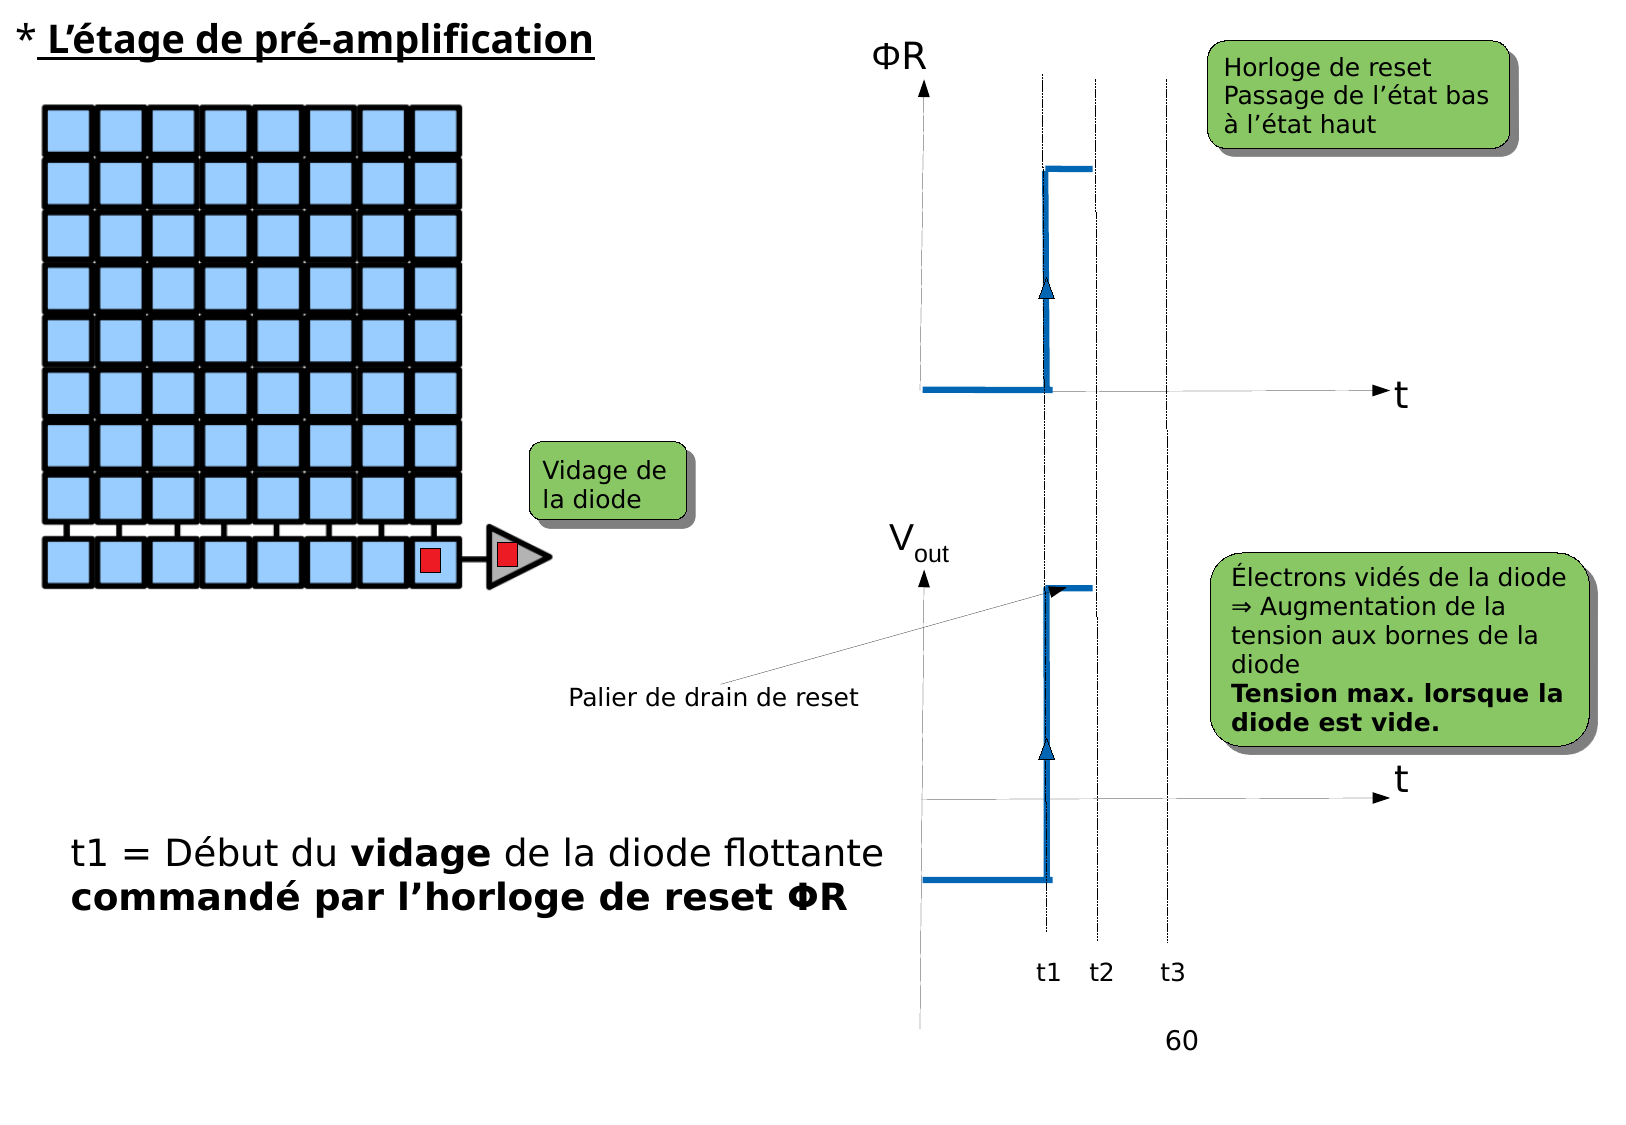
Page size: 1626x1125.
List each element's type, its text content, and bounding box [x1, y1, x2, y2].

text_box t1 [1021, 951, 1074, 995]
text_box [531, 441, 686, 448]
text_box t2 [1074, 951, 1131, 995]
text_box [1164, 1024, 1544, 1103]
text_box Palier de drain de reset [553, 676, 876, 721]
text_box t [1379, 750, 1424, 809]
text_box ΦR [856, 26, 943, 86]
text_box [1038, 738, 1055, 760]
text_box [1038, 277, 1055, 299]
picture [26, 88, 568, 609]
text_box [420, 548, 441, 573]
text_box Horloge de reset Passage de l’état bas à l’état haut [1208, 45, 1514, 148]
text_box [1228, 552, 1571, 556]
text_box t [1379, 366, 1424, 425]
text_box [1210, 566, 1216, 733]
text_box [1214, 40, 1504, 45]
text_box [497, 542, 518, 567]
text_box t3 [1145, 951, 1201, 995]
text_box t1 = Début du vidage de la diode flottante commandé par l’horloge de reset ΦR [55, 824, 900, 927]
text_box * L’étage de pré-amplification [1, 6, 609, 70]
text_box Vidage de la diode [527, 448, 691, 522]
text_box Électrons vidés de la diode ⇒ Augmentation de la tension aux bornes de la diode Tension max. lorsque la diode est vide. [1216, 556, 1595, 748]
text_box Vout [874, 505, 960, 575]
